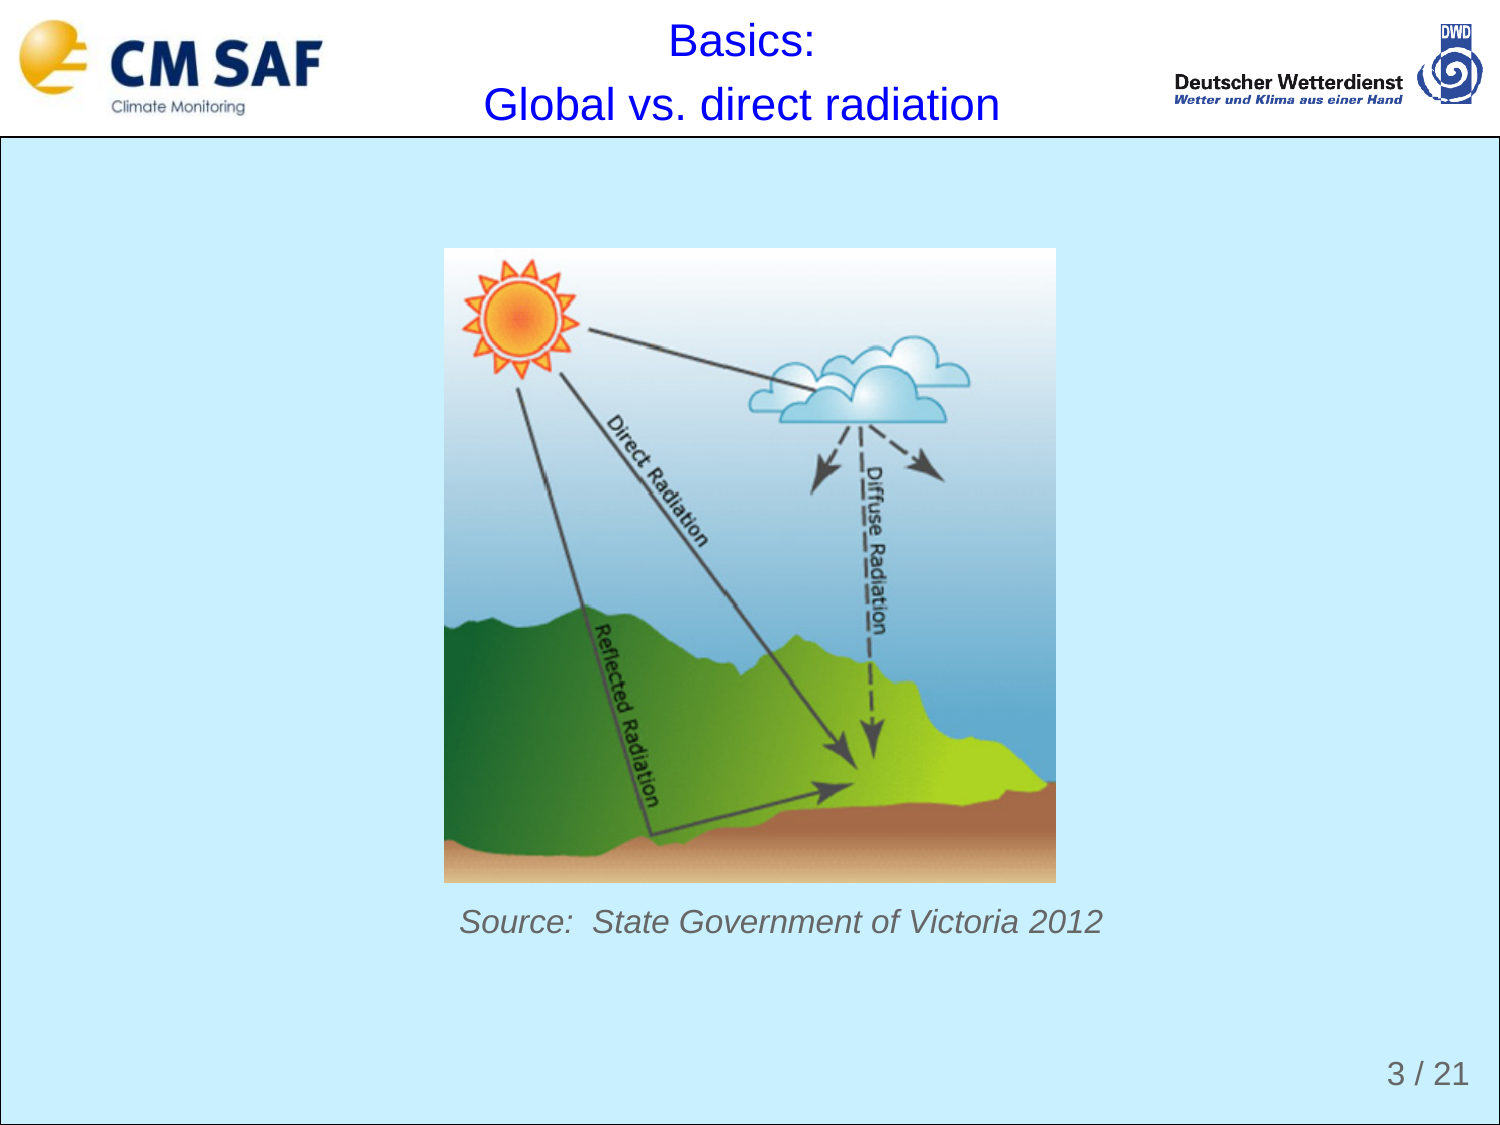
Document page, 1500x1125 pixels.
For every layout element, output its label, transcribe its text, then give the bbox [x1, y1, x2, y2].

title [119, 18, 1500, 311]
picture [444, 248, 1056, 884]
text_box Basics: Global vs. direct radiation [313, 1, 1172, 80]
picture [1346, 24, 1483, 102]
text_box Source: State Government of Victoria 2012 [444, 883, 1118, 954]
picture [17, 19, 325, 117]
